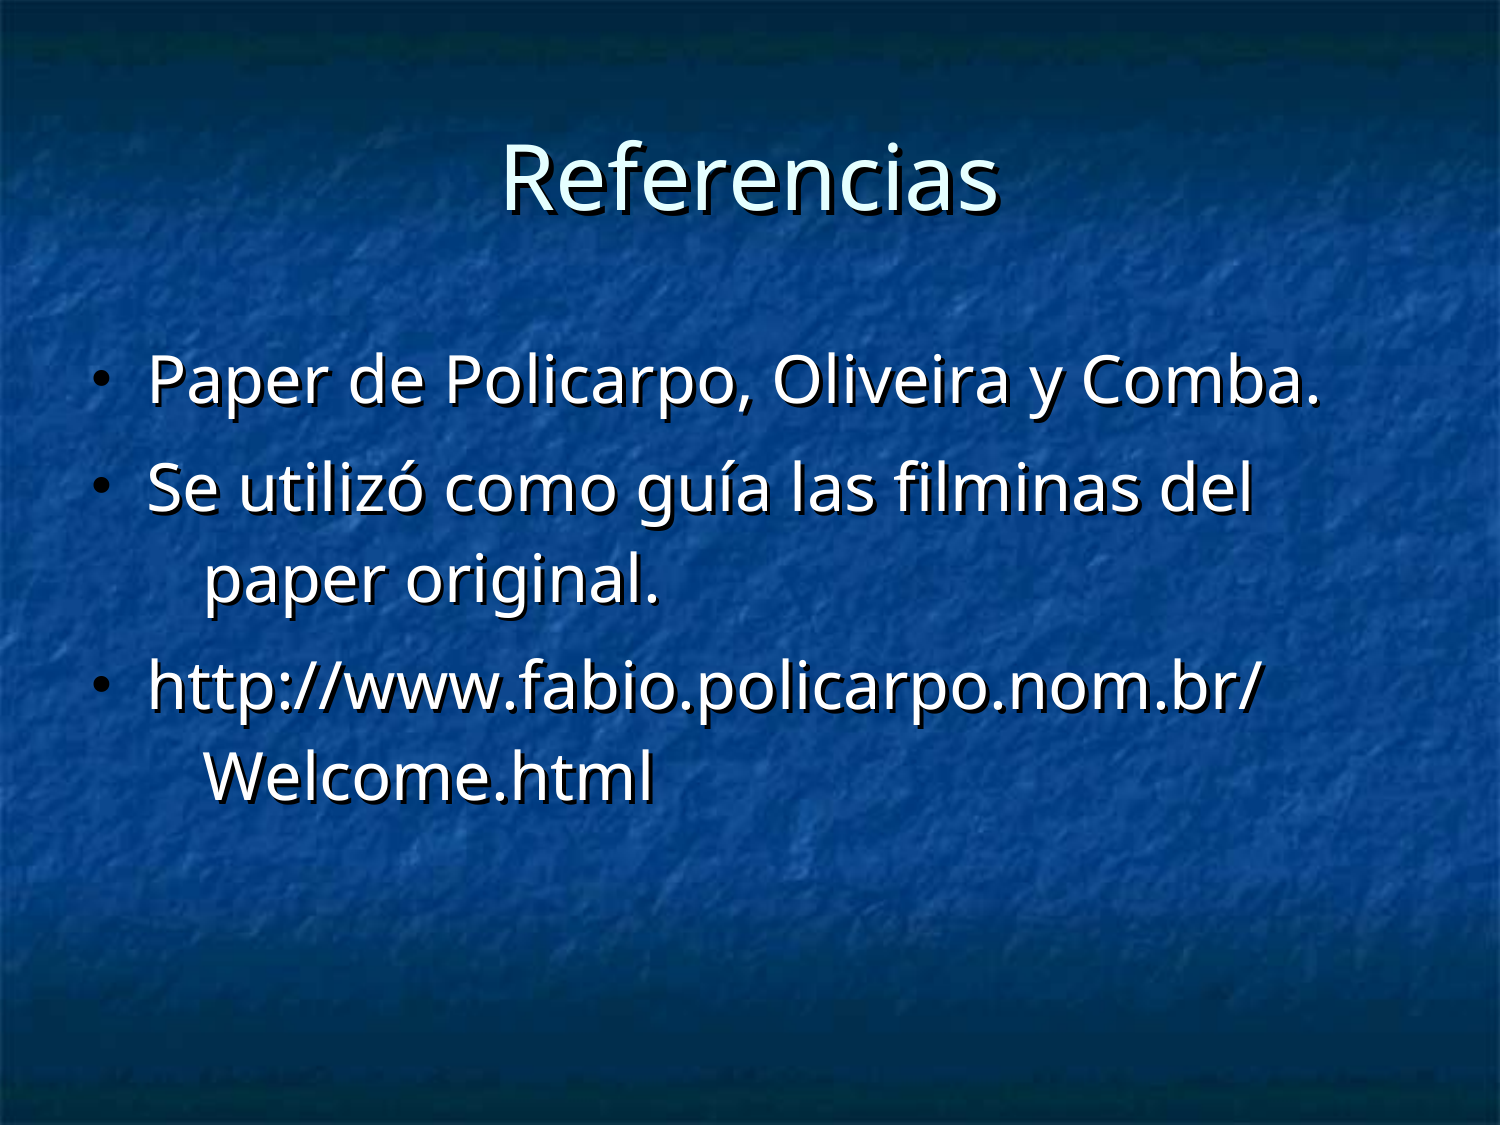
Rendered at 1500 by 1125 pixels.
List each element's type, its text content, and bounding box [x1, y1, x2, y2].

list Paper de Policarpo, Oliveira y Comba. Se utilizó como guía las filminas del paper original. http://www.fabio.policarpo.nom.br/Welcome.html [75, 324, 1425, 1000]
title Referencias [75, 56, 1425, 293]
picture [0, 0, 1500, 1125]
